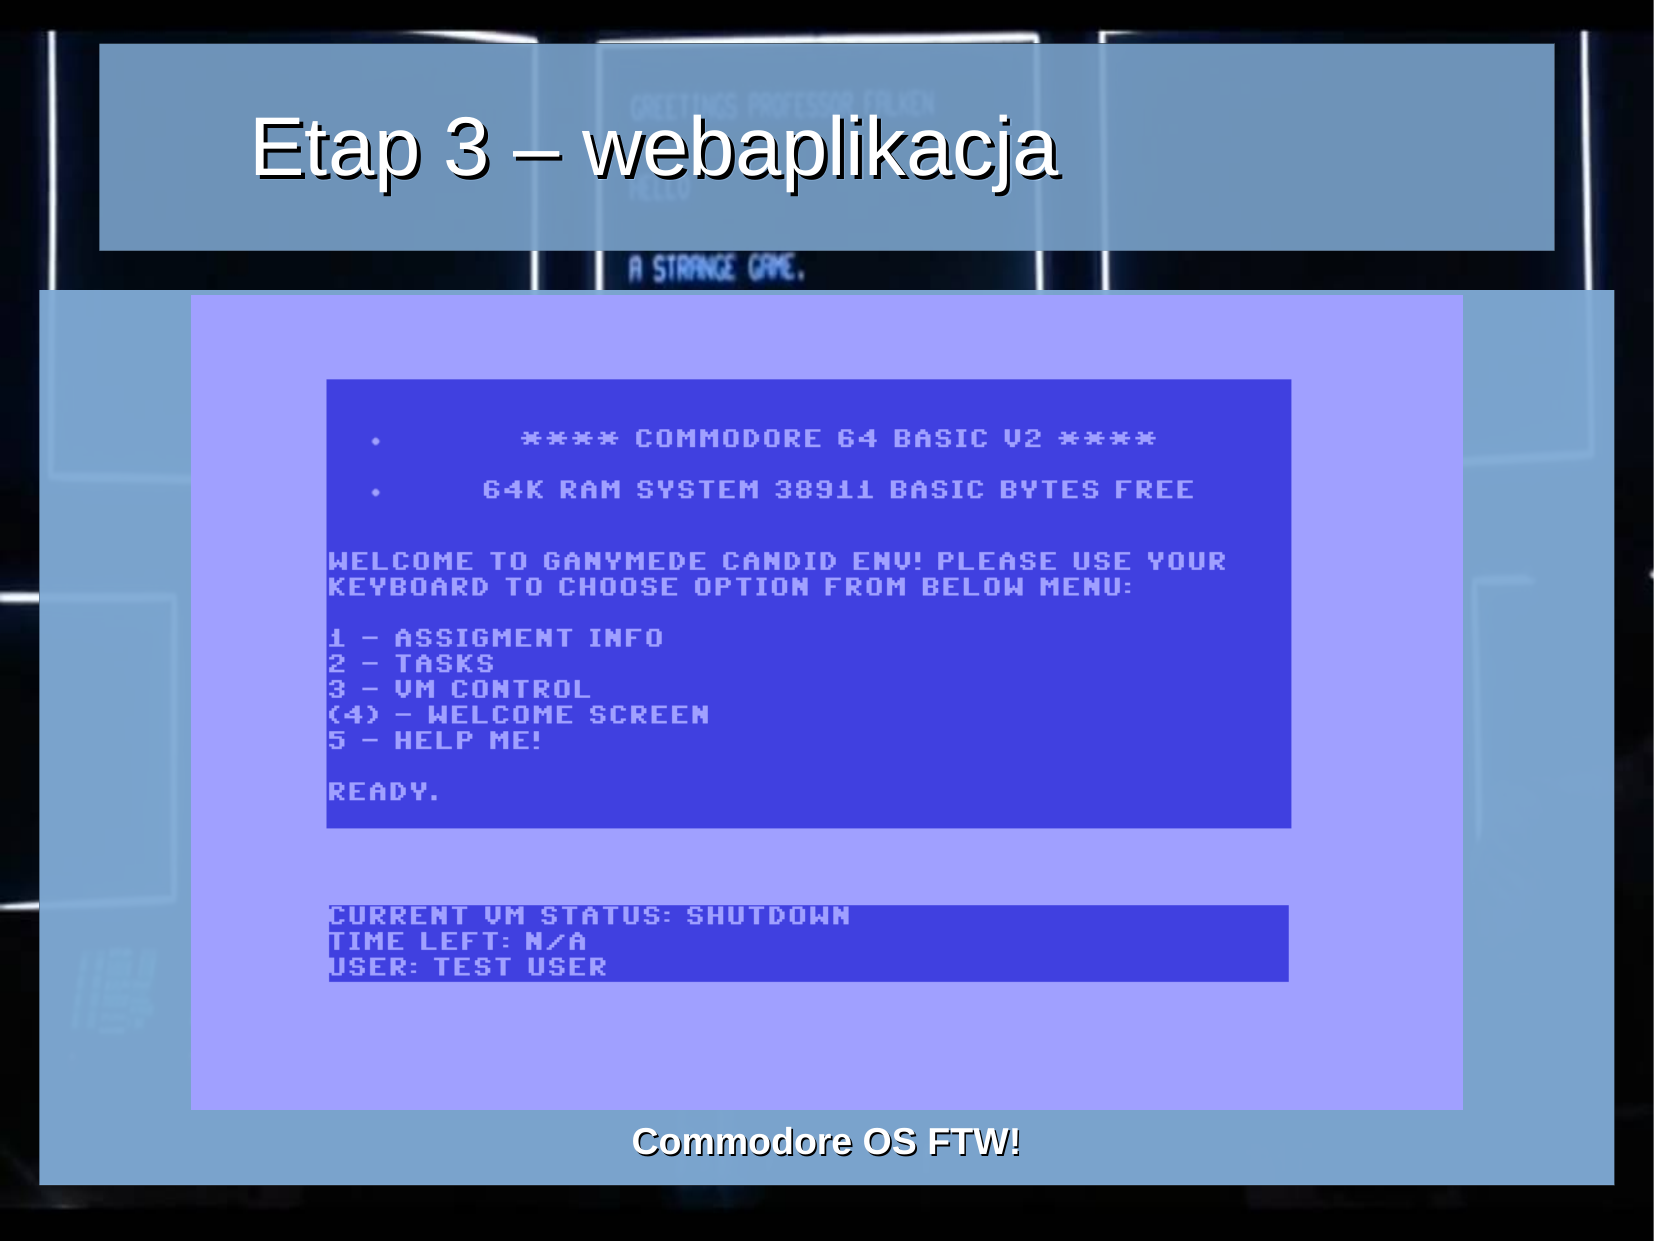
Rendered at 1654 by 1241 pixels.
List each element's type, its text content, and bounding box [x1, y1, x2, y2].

text_box Commodore OS FTW! [616, 1113, 1037, 1171]
title Etap 3 – webaplikacja [99, 43, 1555, 251]
picture [0, 0, 1654, 1241]
text_box [39, 290, 1615, 1186]
